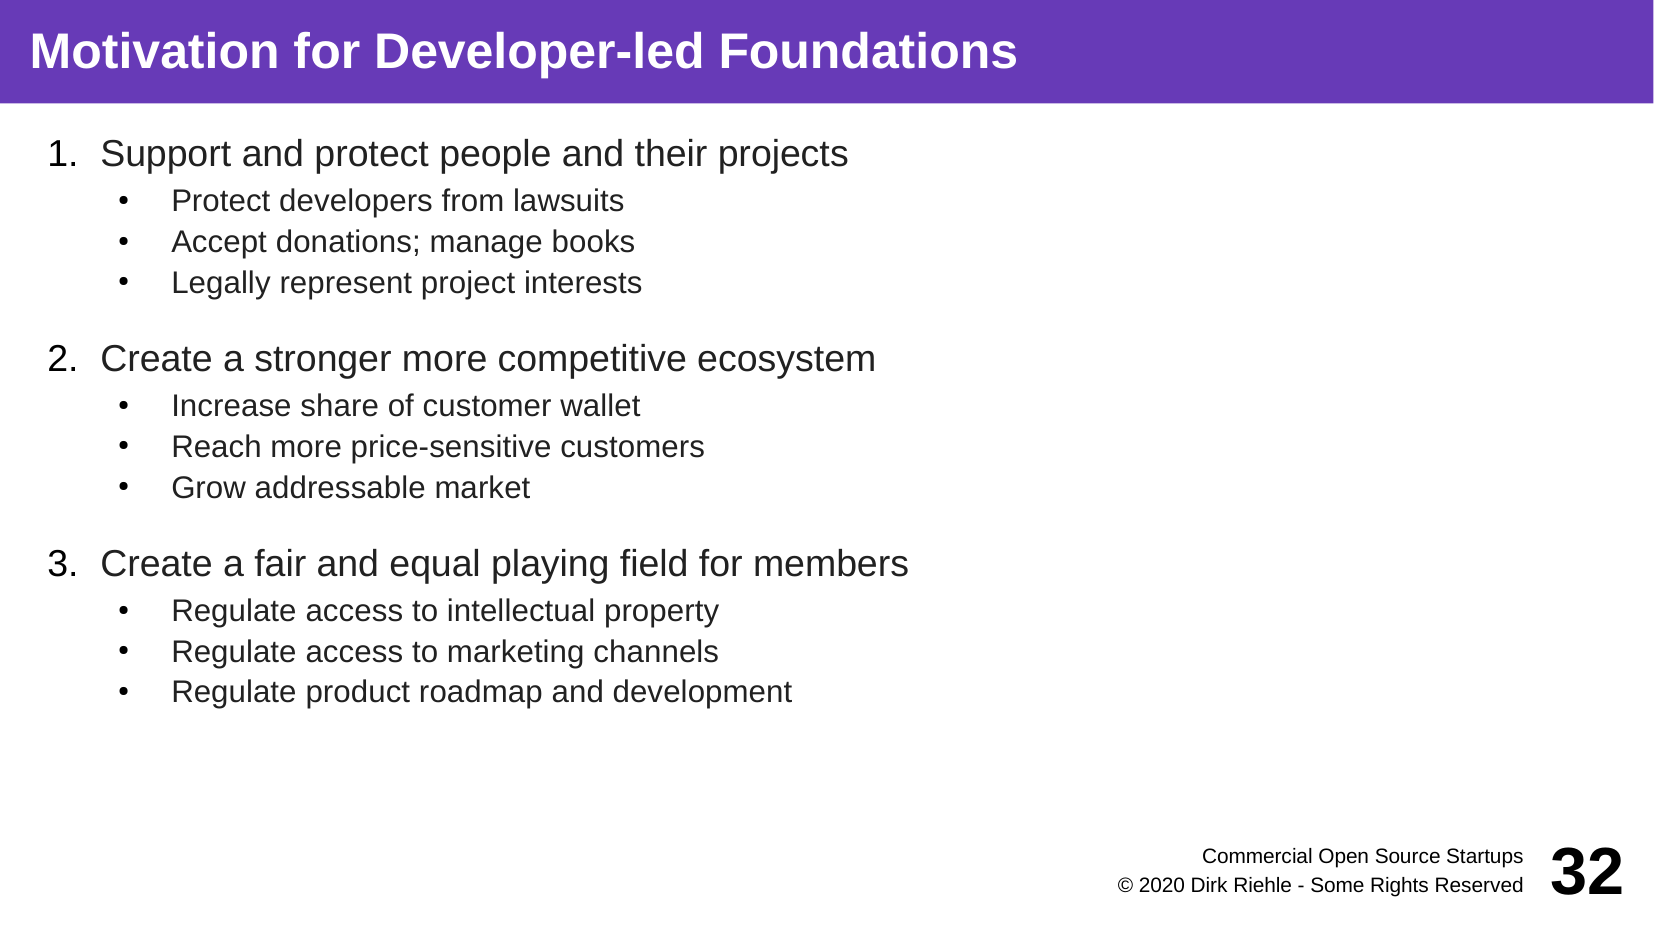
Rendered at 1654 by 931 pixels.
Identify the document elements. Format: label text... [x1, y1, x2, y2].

list Support and protect people and their projects Protect developers from lawsuits Accept donations; manage books Legally represent project interests Create a stronger more competitive ecosystem Increase share of customer wallet Reach more price-sensitive customers Grow addressable market Create a fair and equal playing field for members Regulate access to intellectual property Regulate access to marketing channels Regulate product roadmap and development [29, 132, 1625, 813]
title Motivation for Developer-led Foundations [0, 0, 1654, 104]
